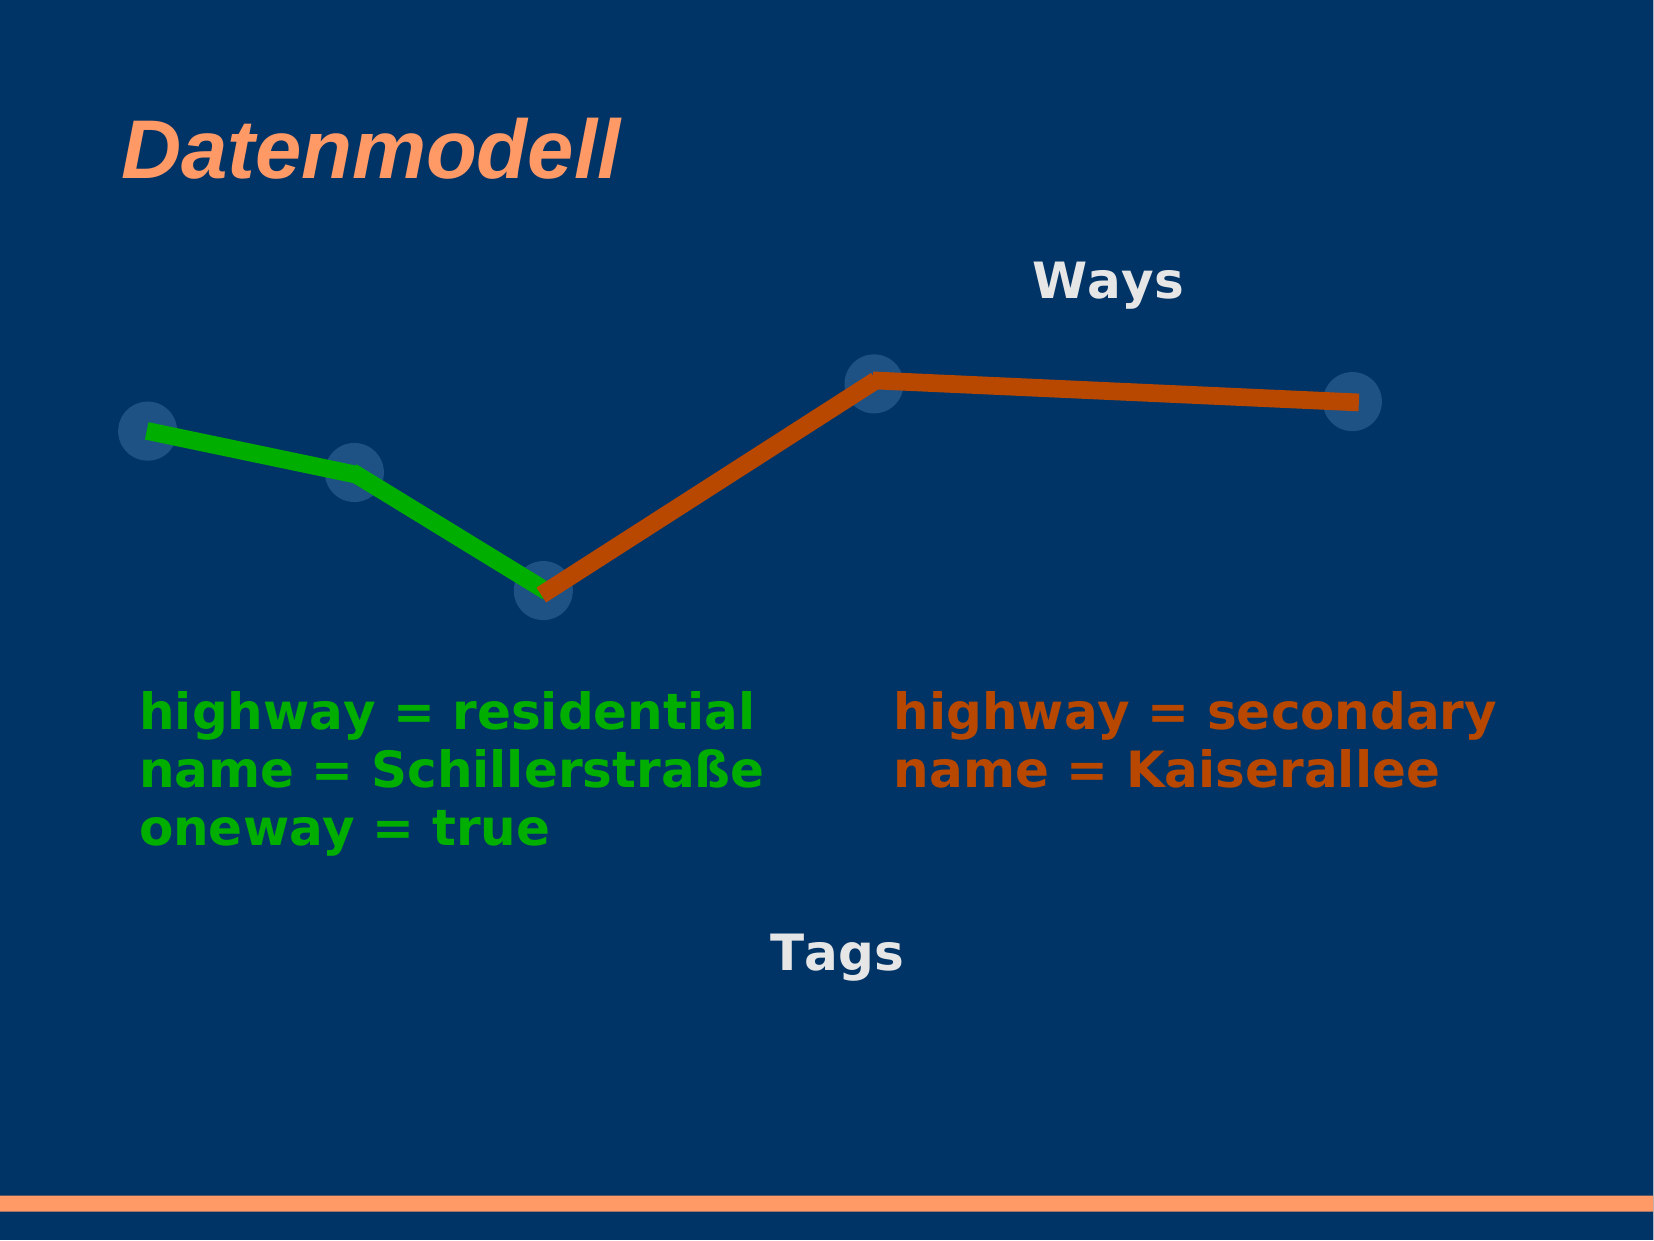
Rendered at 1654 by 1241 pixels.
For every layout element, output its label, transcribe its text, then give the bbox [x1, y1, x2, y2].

text_box highway = secondary name = Kaiserallee [879, 675, 1501, 807]
text_box [844, 354, 902, 389]
text_box [525, 561, 564, 580]
text_box [118, 401, 178, 461]
title Datenmodell [121, 46, 1534, 254]
text_box [328, 442, 384, 480]
text_box Ways [1017, 244, 1196, 318]
text_box [854, 390, 903, 414]
text_box [1324, 372, 1382, 432]
text_box [325, 478, 373, 503]
text_box highway = residential name = Schillerstraße oneway = true [124, 675, 768, 865]
text_box [513, 583, 573, 621]
text_box Tags [755, 916, 917, 990]
